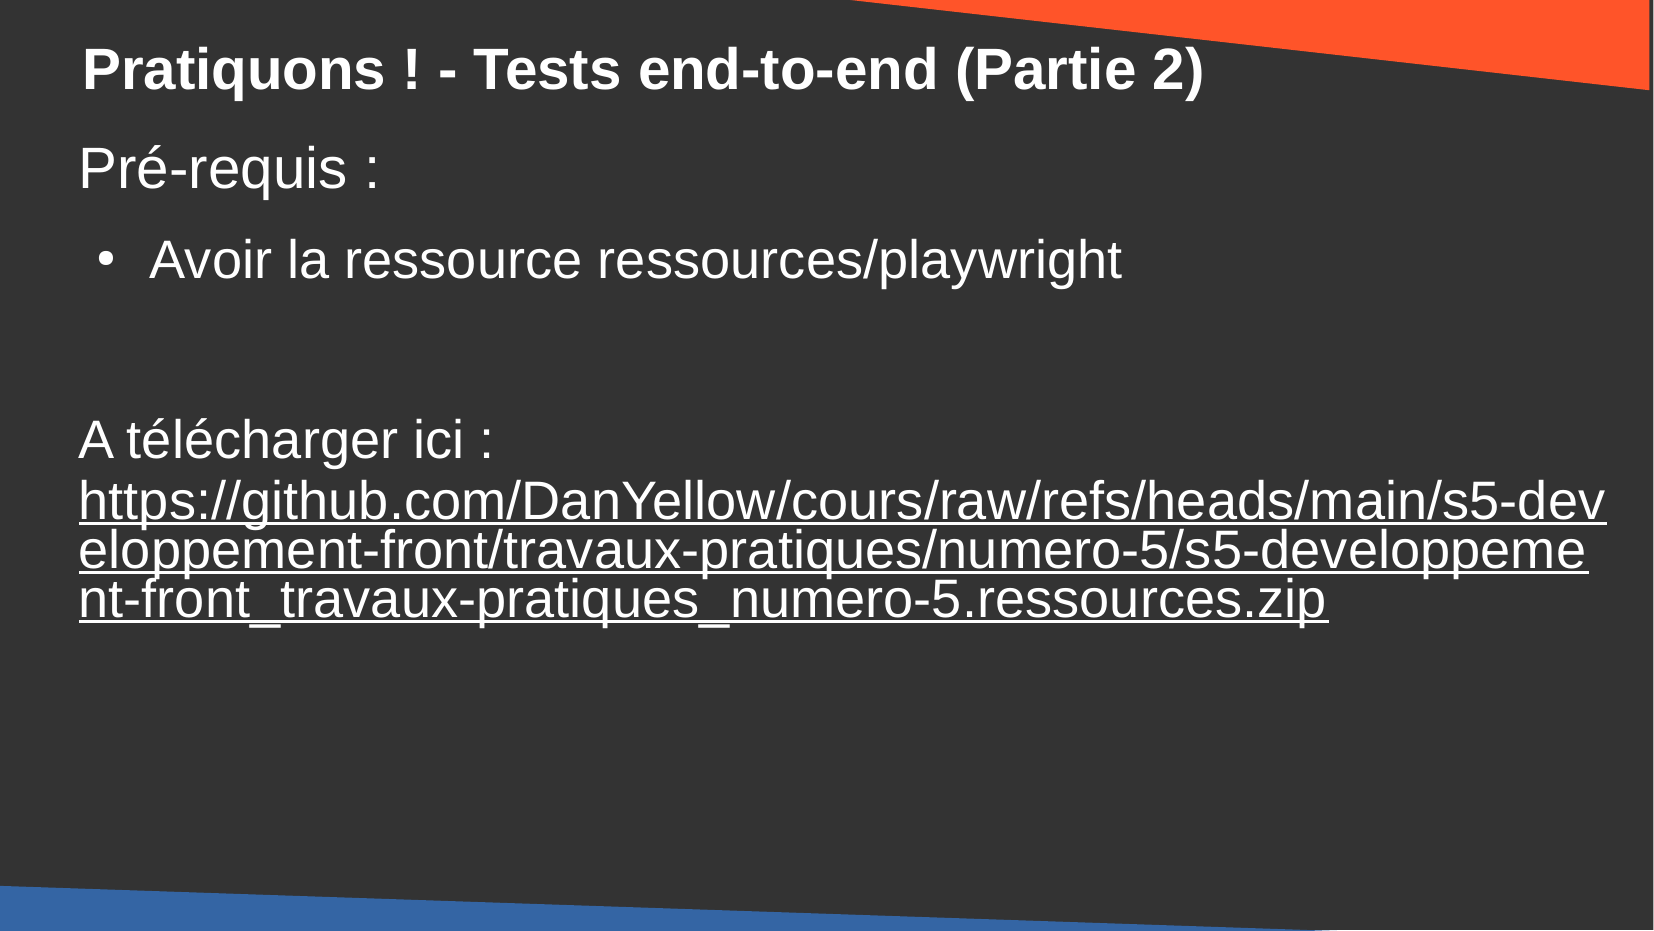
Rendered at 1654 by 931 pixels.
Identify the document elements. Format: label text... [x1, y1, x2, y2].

text_box [850, 0, 1650, 91]
text_box [0, 885, 1337, 931]
title Pratiquons ! - Tests end-to-end (Partie 2) [82, 37, 1571, 114]
list Pré-requis : Avoir la ressource ressources/playwright A télécharger ici : https://github.com/DanYellow/cours/raw/refs/heads/main/s5-developpement-front/travaux-pratiques/numero-5/s5-developpement-front_travaux-pratiques_numero-5.ressources.zip [78, 135, 1618, 721]
